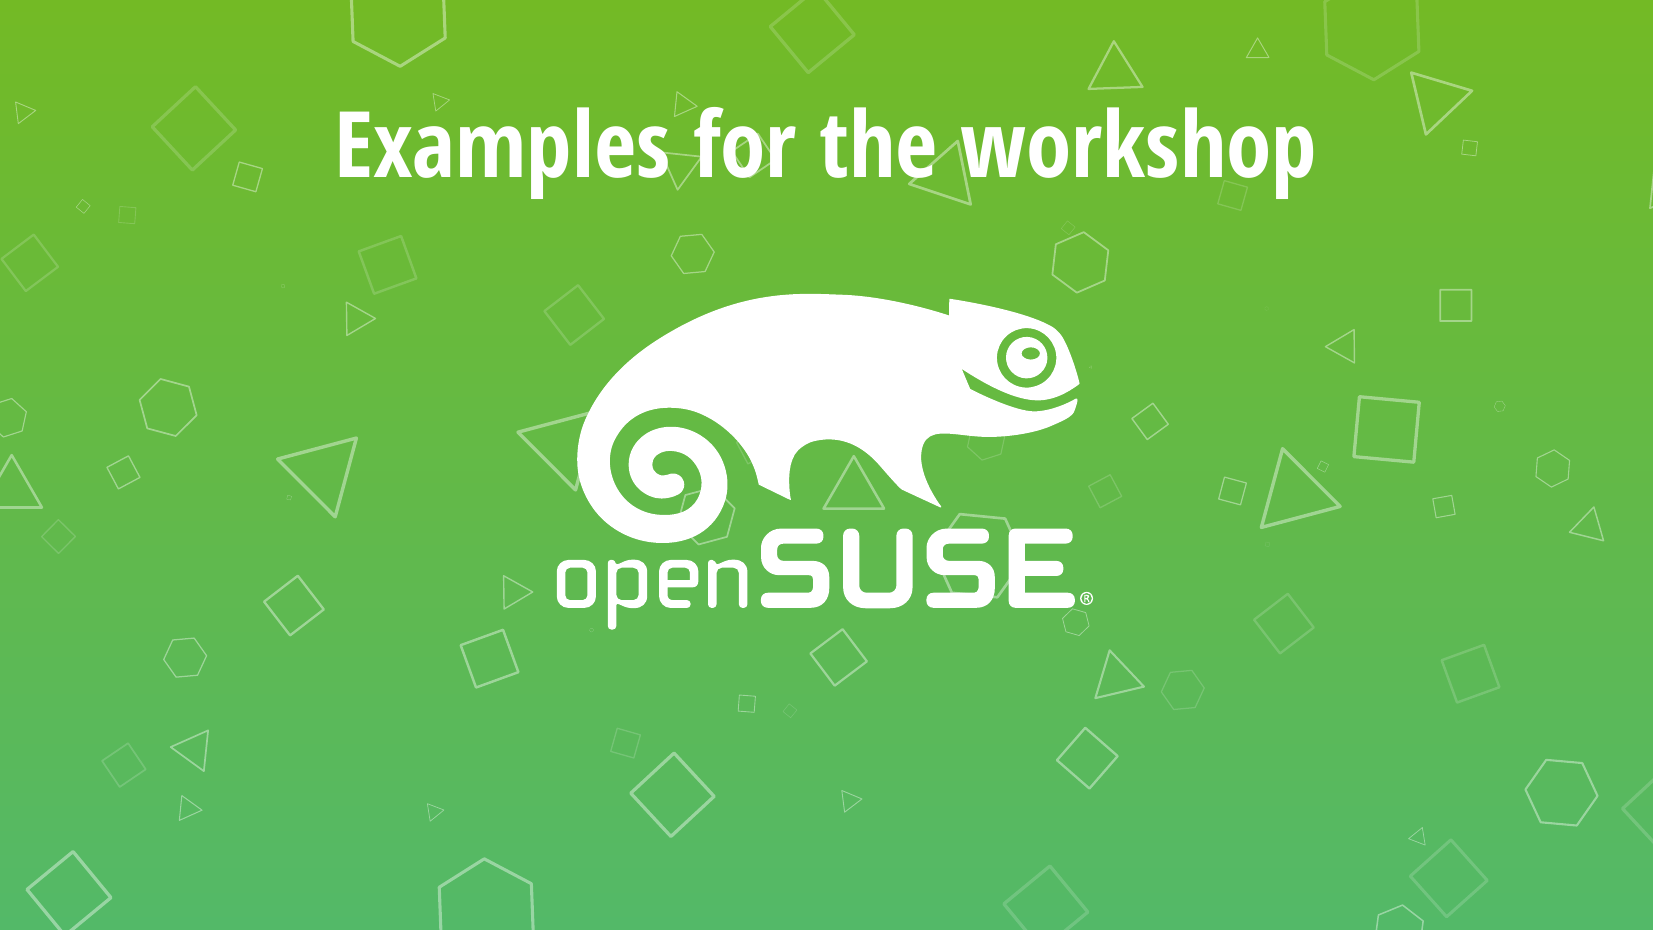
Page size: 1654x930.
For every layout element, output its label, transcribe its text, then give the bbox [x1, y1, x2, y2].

title Examples for the workshop [82, 29, 1571, 256]
